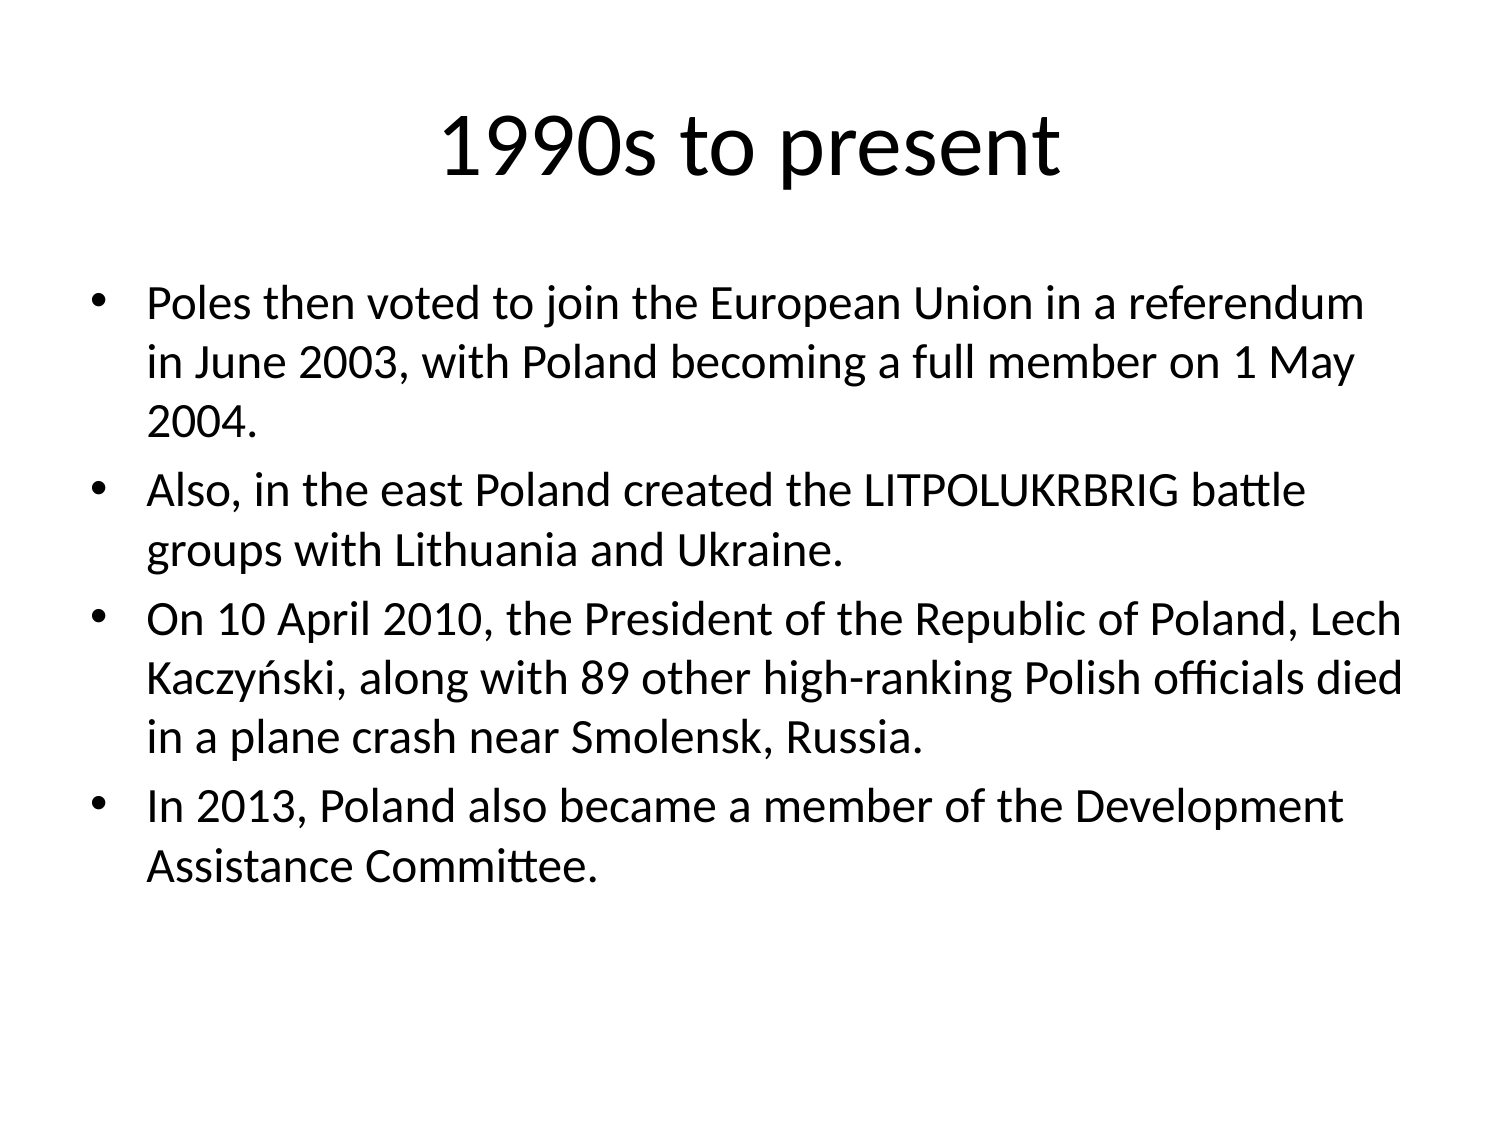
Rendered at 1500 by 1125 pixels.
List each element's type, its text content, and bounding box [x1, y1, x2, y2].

title 1990s to present [75, 45, 1425, 233]
list Poles then voted to join the European Union in a referendum in June 2003, with Poland becoming a full member on 1 May 2004. Also, in the east Poland created the LITPOLUKRBRIG battle groups with Lithuania and Ukraine. On 10 April 2010, the President of the Republic of Poland, Lech Kaczyński, along with 89 other high-ranking Polish officials died in a plane crash near Smolensk, Russia. In 2013, Poland also became a member of the Development Assistance Committee. [75, 262, 1425, 1005]
